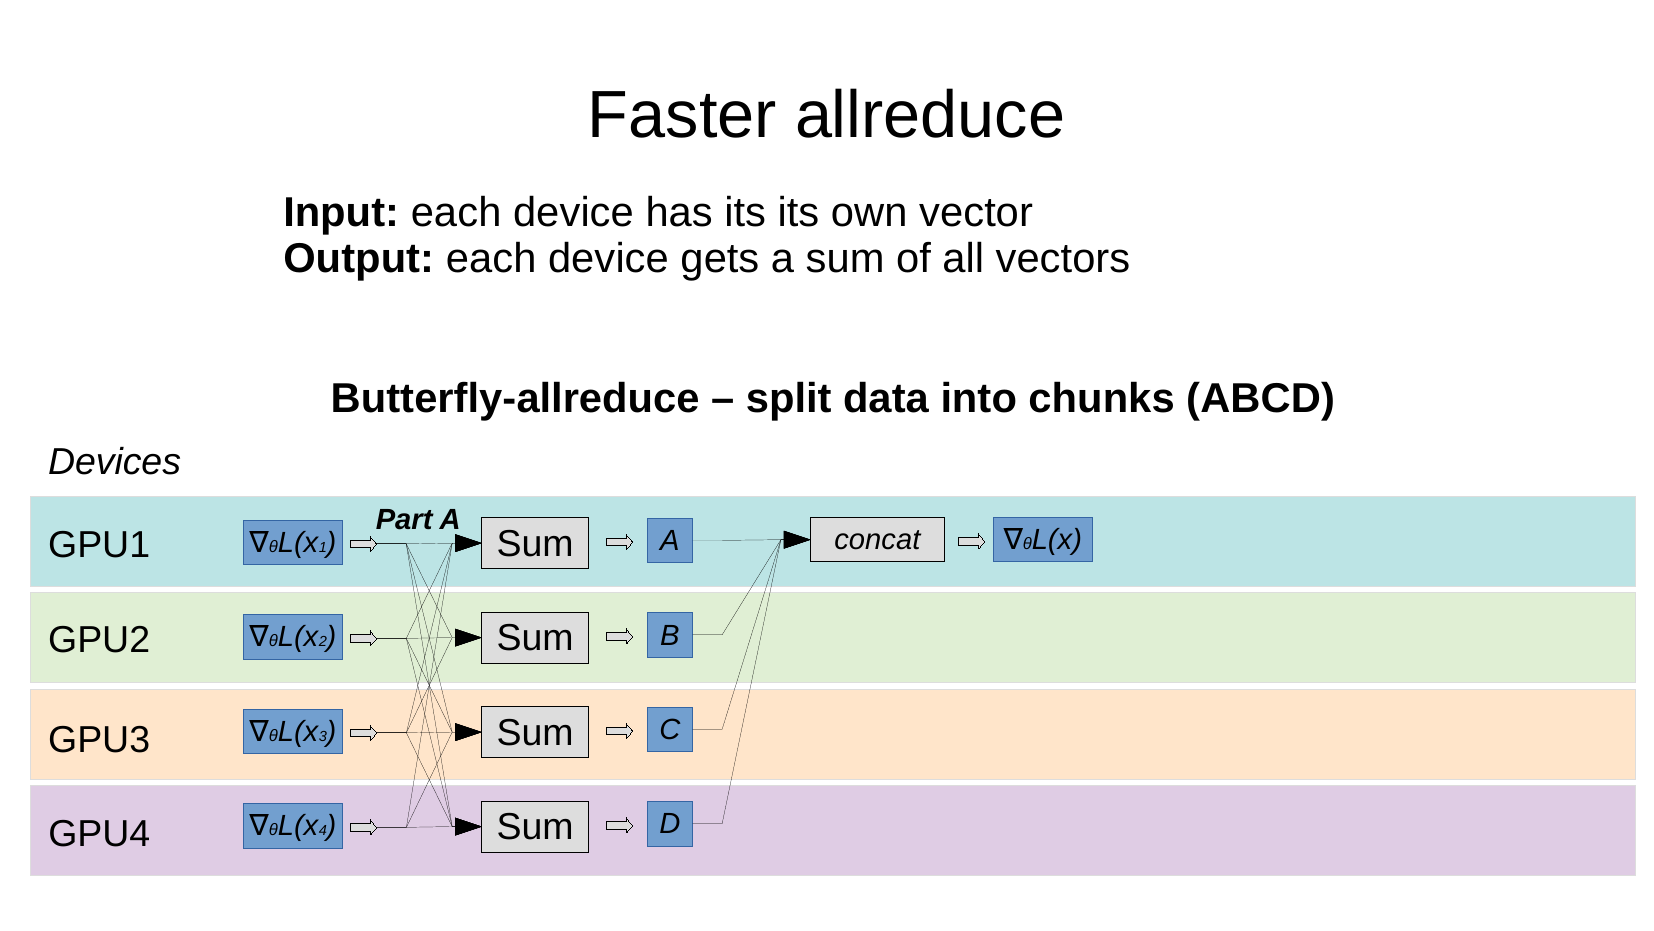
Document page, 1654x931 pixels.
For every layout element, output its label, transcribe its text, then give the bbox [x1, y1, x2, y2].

text_box [432, 553, 449, 587]
text_box [442, 570, 447, 587]
text_box [412, 573, 416, 587]
text_box Sum [481, 612, 589, 664]
text_box concat [810, 517, 945, 562]
text_box [419, 733, 436, 778]
text_box [753, 547, 778, 587]
text_box Devices [33, 433, 226, 491]
text_box [30, 689, 417, 780]
text_box [435, 638, 451, 666]
text_box [438, 592, 764, 683]
text_box [737, 592, 769, 683]
text_box Sum [481, 517, 589, 569]
text_box [431, 663, 436, 679]
text_box [419, 592, 428, 603]
text_box [430, 767, 440, 780]
text_box Part A [361, 495, 544, 544]
text_box [30, 496, 412, 587]
text_box [732, 689, 1636, 780]
text_box Sum [481, 801, 589, 853]
text_box Sum [481, 706, 589, 758]
title Faster allreduce [82, 37, 1571, 193]
text_box Input: each device has its its own vector Output: each device gets a sum of all vectors Butterfly-allreduce – split data into chunks (ABCD) [268, 181, 1398, 429]
text_box ∇θL(x1) [243, 520, 343, 565]
text_box [767, 560, 776, 587]
text_box [408, 785, 451, 827]
text_box [30, 785, 1636, 876]
text_box [430, 609, 440, 637]
text_box ∇θL(x) [993, 517, 1093, 562]
text_box [422, 639, 428, 652]
text_box [442, 689, 749, 780]
text_box [438, 618, 451, 637]
text_box GPU3 [33, 711, 226, 768]
text_box [431, 592, 440, 604]
text_box [438, 759, 444, 780]
text_box [430, 638, 436, 653]
text_box GPU2 [33, 610, 226, 668]
text_box Sum [527, 544, 536, 554]
text_box [408, 639, 424, 667]
text_box [415, 759, 428, 780]
text_box [438, 733, 451, 753]
text_box [419, 673, 427, 683]
text_box [430, 733, 440, 761]
text_box [438, 592, 444, 612]
text_box B [647, 612, 693, 658]
text_box [422, 661, 427, 678]
text_box ∇θL(x2) [243, 614, 343, 660]
text_box [407, 618, 421, 638]
text_box [431, 672, 439, 683]
text_box A [647, 518, 693, 563]
text_box [431, 692, 451, 732]
text_box [408, 785, 426, 821]
text_box D [647, 801, 693, 847]
text_box [432, 689, 449, 723]
text_box [425, 642, 433, 680]
text_box C [647, 707, 693, 752]
text_box [423, 719, 428, 732]
text_box [422, 593, 436, 634]
text_box [433, 785, 449, 817]
text_box [409, 647, 421, 681]
text_box [443, 785, 447, 800]
text_box [422, 693, 427, 710]
text_box GPU1 [33, 516, 226, 574]
text_box [407, 733, 421, 754]
text_box [409, 552, 426, 587]
text_box [446, 496, 1636, 587]
text_box ∇θL(x4) [243, 803, 343, 849]
text_box [415, 592, 421, 611]
text_box [410, 690, 421, 722]
text_box [425, 691, 436, 732]
text_box [419, 609, 428, 637]
text_box ∇θL(x3) [243, 709, 343, 754]
text_box [752, 592, 1636, 683]
text_box [419, 689, 426, 698]
text_box [30, 592, 417, 683]
text_box [407, 544, 451, 587]
text_box [408, 704, 424, 732]
text_box GPU4 [33, 805, 226, 863]
